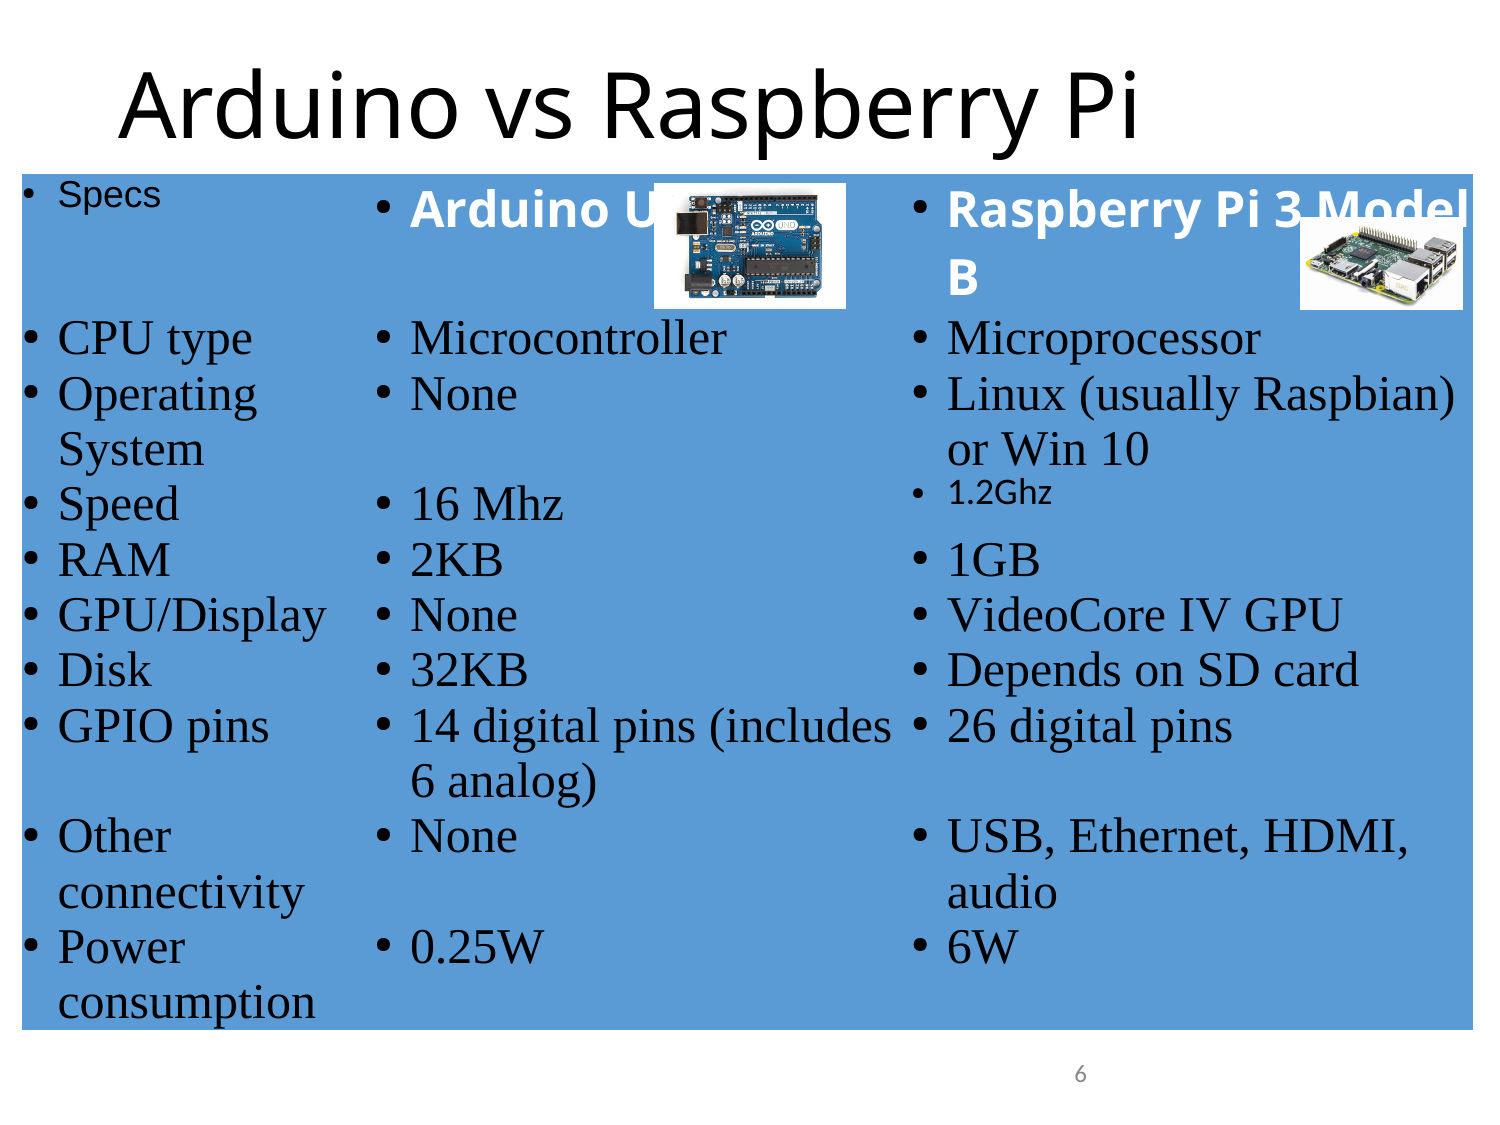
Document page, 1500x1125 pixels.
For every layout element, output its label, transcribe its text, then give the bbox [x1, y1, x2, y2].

table_header Arduino Uno [375, 174, 911, 310]
table_cell GPU/Display [248, 610, 259, 630]
table_cell Depends on SD card [911, 642, 1473, 698]
table_cell Microcontroller [375, 310, 911, 366]
table_cell 1.2Ghz [911, 476, 1473, 532]
table_cell 16 Mhz [375, 476, 911, 532]
table_cell 32KB [375, 642, 911, 698]
table_cell None [375, 808, 911, 919]
table_cell Microprocessor [911, 310, 1473, 366]
table_cell Other connectivity [22, 808, 375, 919]
table_cell 26 digital pins [911, 698, 1473, 808]
table_cell 2KB [375, 532, 911, 587]
table_cell Speed [22, 476, 375, 532]
table_cell USB, Ethernet, HDMI, audio [911, 808, 1473, 919]
table_cell 1GB [911, 532, 1473, 587]
title Arduino vs Raspberry Pi [103, 0, 1397, 174]
table_cell RAM [22, 532, 375, 587]
table_cell VideoCore IV GPU [911, 587, 1473, 642]
table_cell CPU type [22, 310, 375, 366]
table_cell Power consumption [22, 919, 375, 1030]
picture [654, 183, 846, 309]
text_box 6 [1059, 1042, 1397, 1103]
table_cell None [375, 366, 911, 476]
table_cell None [375, 587, 911, 642]
table_header Specs [22, 174, 375, 310]
table_cell Disk [22, 642, 375, 698]
table_cell Linux (usually Raspbian) or Win 10 [911, 366, 1473, 476]
table_cell 0.25W [375, 919, 911, 1030]
table_cell 14 digital pins (includes 6 analog) [375, 698, 911, 808]
table_cell GPIO pins [22, 698, 375, 808]
picture [1300, 217, 1463, 310]
table_cell GPU/Display [22, 587, 375, 642]
table_cell 6W [911, 919, 1473, 1030]
table_cell Operating System [22, 366, 375, 476]
table_header Raspberry Pi 3 Model B [911, 174, 1473, 310]
